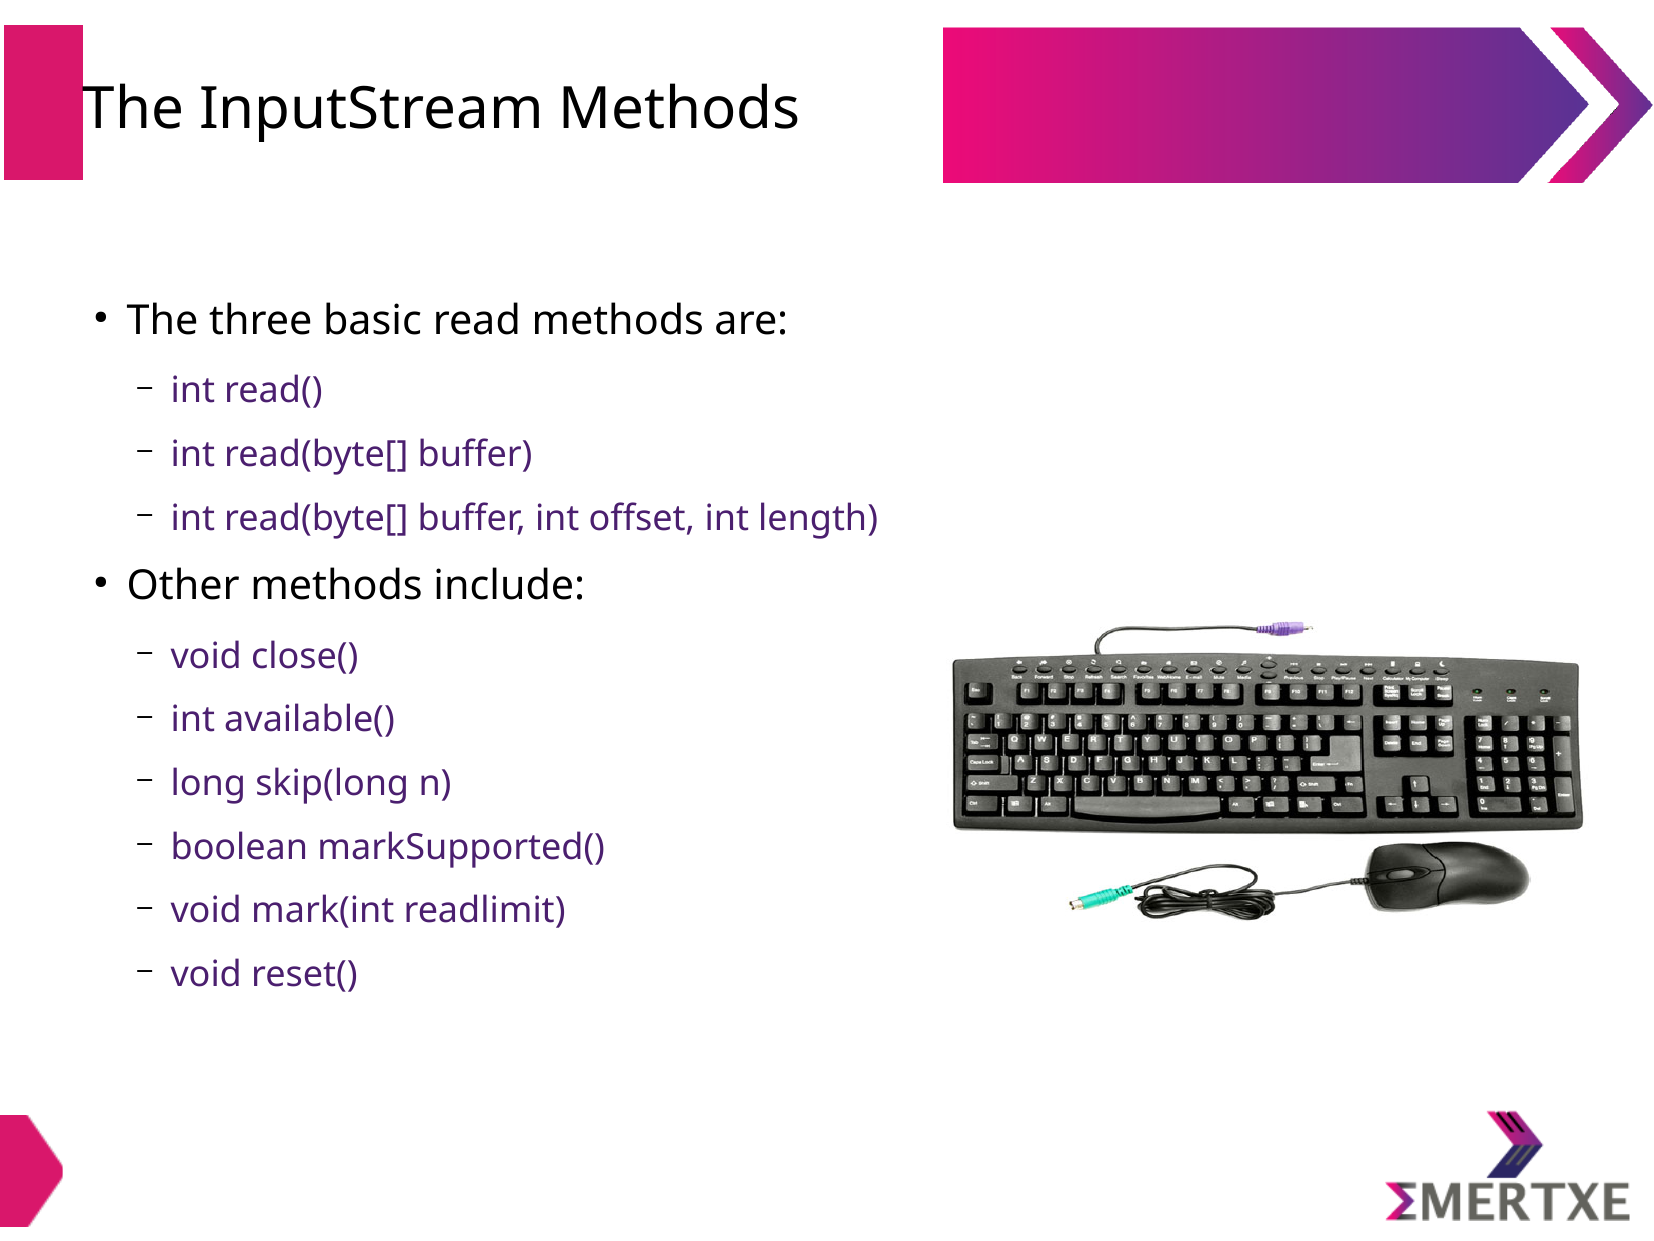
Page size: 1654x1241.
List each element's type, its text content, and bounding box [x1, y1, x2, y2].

title The InputStream Methods [82, 2, 1571, 210]
list The three basic read methods are: int read() int read(byte[] buffer) int read(byte[] buffer, int offset, int length) Other methods include: void close() int available() long skip(long n) boolean markSupported() void mark(int readlimit) void reset() [82, 290, 1571, 1010]
picture [1571, 27, 1653, 183]
picture [1385, 1107, 1631, 1221]
picture [930, 582, 1606, 961]
